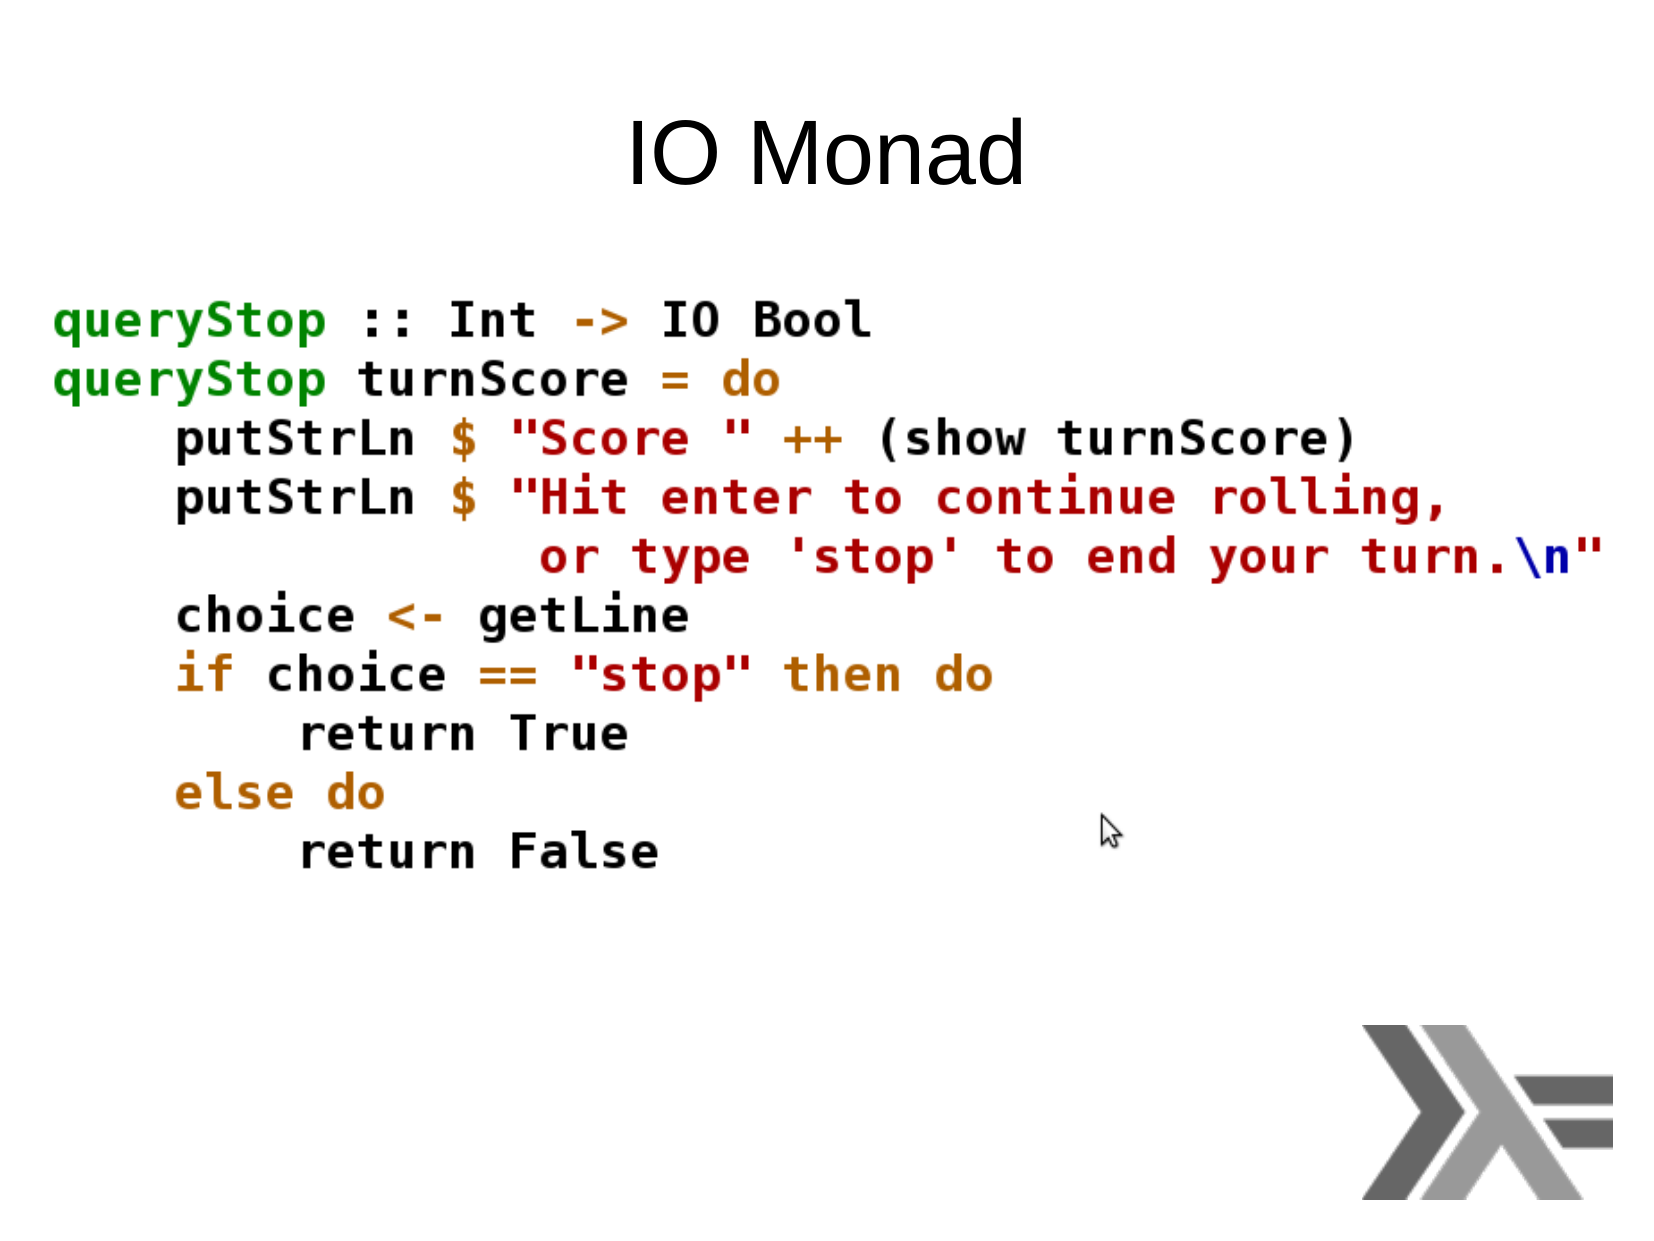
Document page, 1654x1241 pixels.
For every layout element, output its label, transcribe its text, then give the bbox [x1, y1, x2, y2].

picture [1362, 1025, 1613, 1201]
picture [46, 296, 1611, 890]
title IO Monad [82, 56, 1571, 250]
